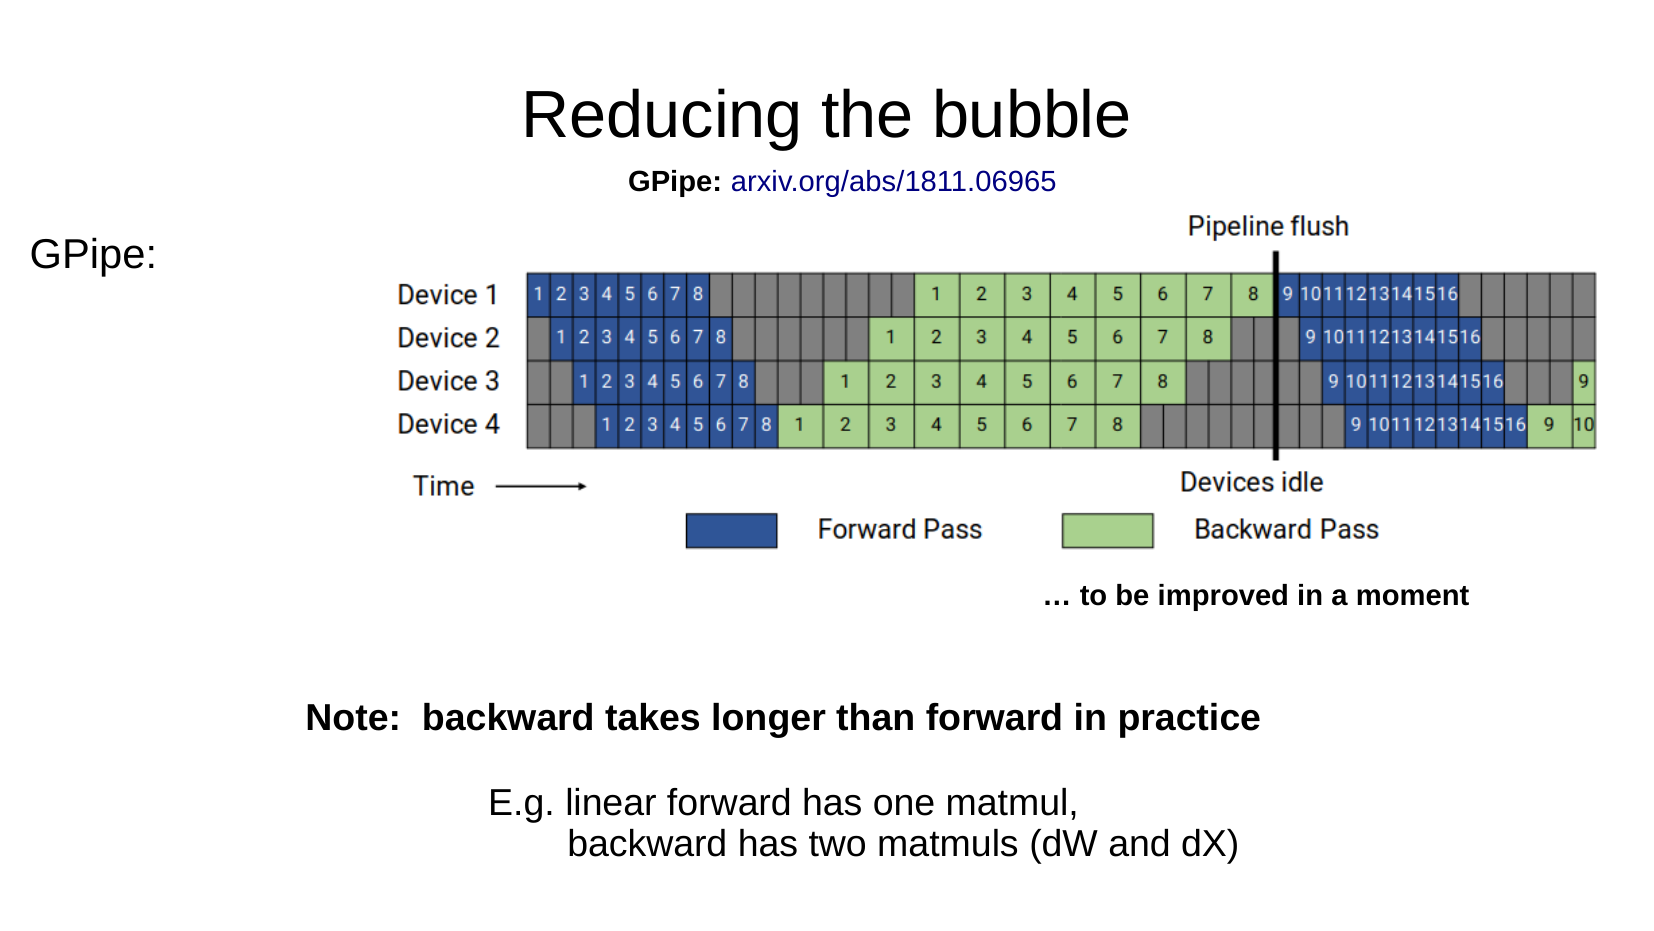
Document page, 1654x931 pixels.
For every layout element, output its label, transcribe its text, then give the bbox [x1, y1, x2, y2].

text_box GPipe: arxiv.org/abs/1811.06965 [234, 158, 1451, 268]
text_box Note: backward takes longer than forward in practice E.g. linear forward has one matmul, backward has two matmuls (dW and dX) [175, 689, 1392, 873]
picture [360, 202, 1621, 560]
text_box … to be improved in a moment [648, 571, 1654, 681]
title Reducing the bubble [82, 37, 1571, 193]
subtitle GPipe: [29, 217, 360, 290]
